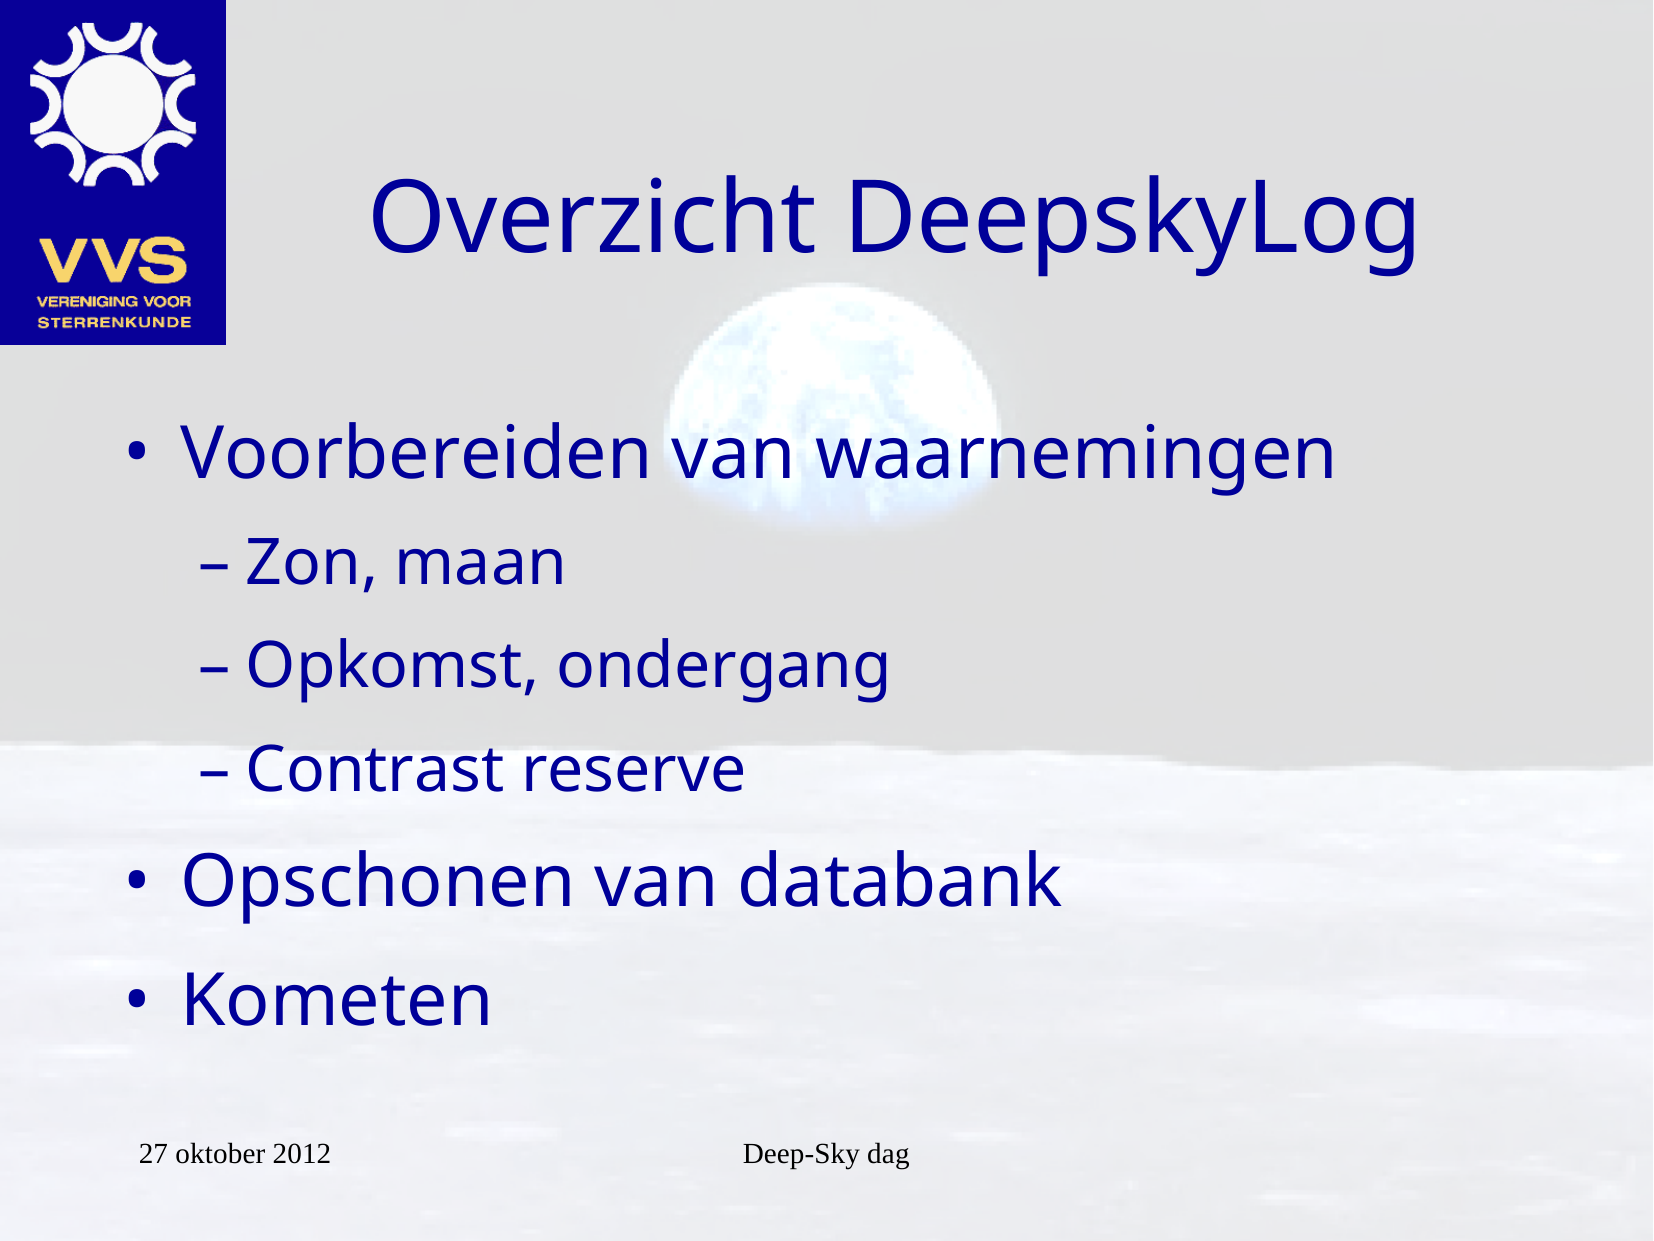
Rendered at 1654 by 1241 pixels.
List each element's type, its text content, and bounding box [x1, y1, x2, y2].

title Overzicht DeepskyLog [261, 83, 1529, 344]
list Voorbereiden van waarnemingen Zon, maan Opkomst, ondergang Contrast reserve Opschonen van databank Kometen [123, 399, 1529, 1120]
picture [0, 0, 226, 345]
